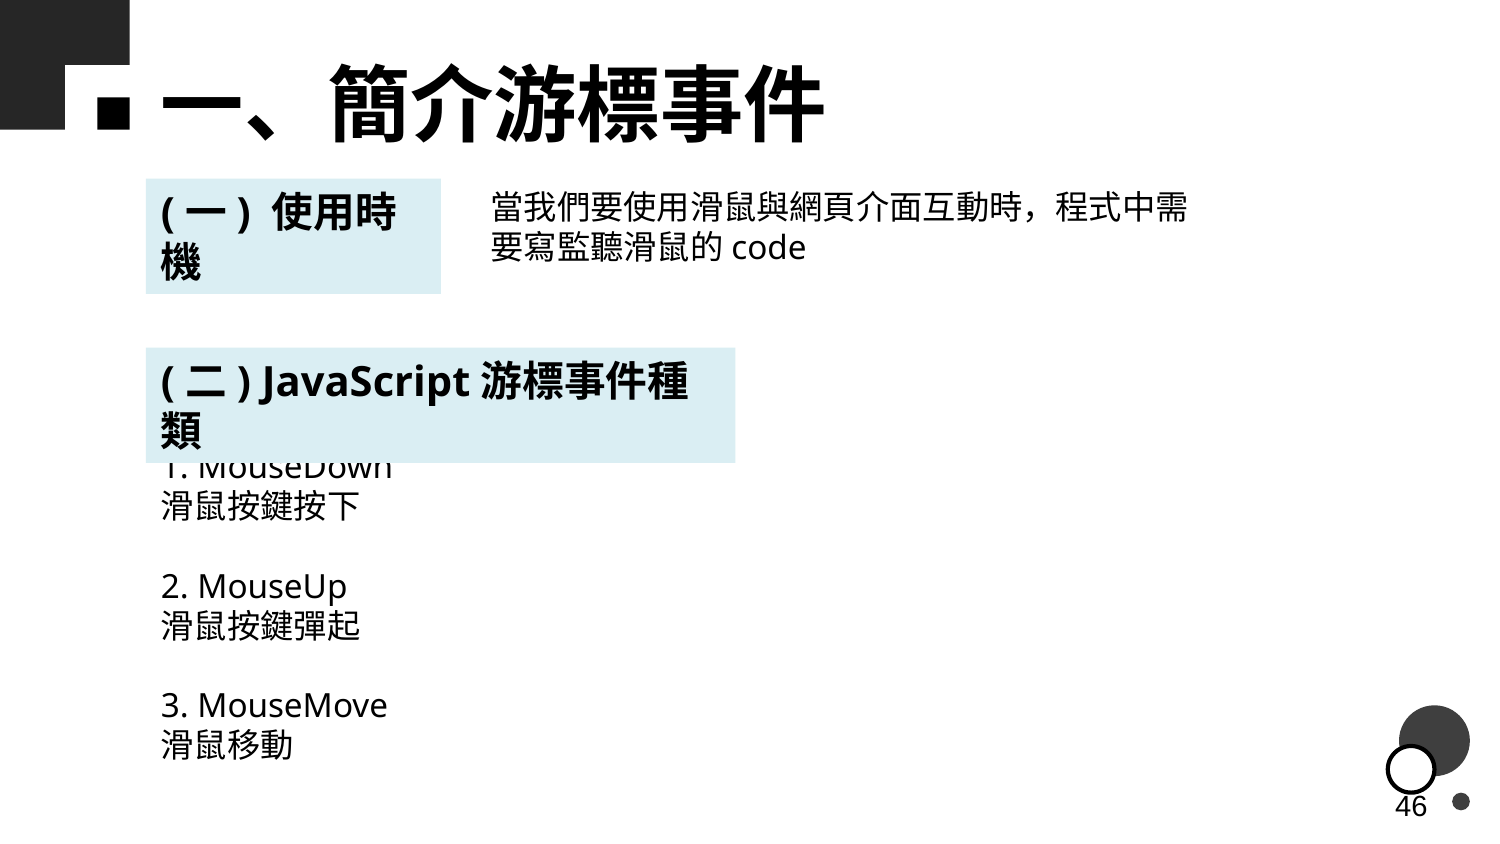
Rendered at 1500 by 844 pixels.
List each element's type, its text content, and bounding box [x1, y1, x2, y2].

text_box [1452, 792, 1470, 811]
text_box (一) 使用時機 [145, 178, 441, 294]
text_box (二) JavaScript游標事件種類 [145, 347, 736, 463]
text_box [97, 97, 130, 130]
text_box 1. MouseDown 滑鼠按鍵按下 2. MouseUp 滑鼠按鍵彈起 3. MouseMove 滑鼠移動 [145, 437, 1006, 773]
text_box [1387, 705, 1470, 782]
text_box [0, 0, 130, 130]
slide_number <number> [1092, 782, 1443, 827]
text_box 當我們要使用滑鼠與網頁介面互動時，程式中需要寫監聽滑鼠的code [475, 178, 1226, 274]
title 一、簡介游標事件 [145, 32, 1105, 173]
